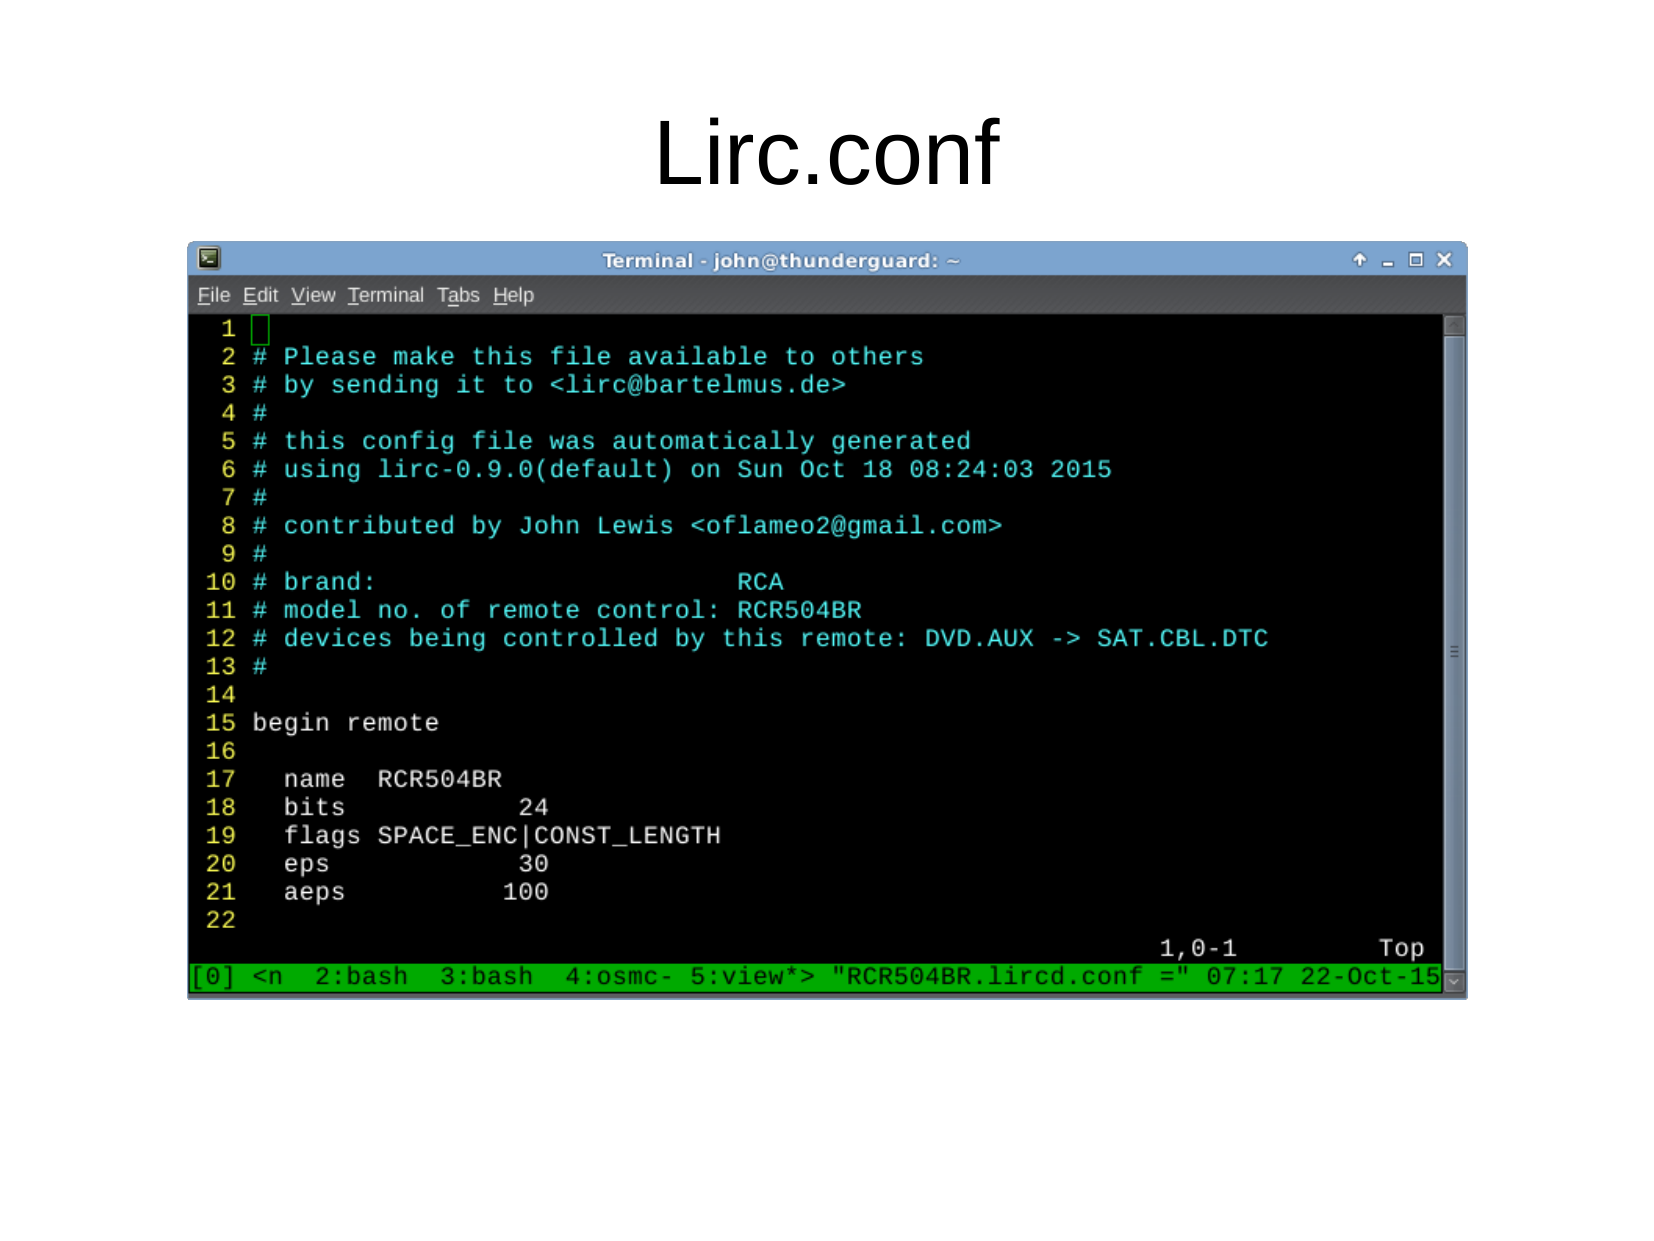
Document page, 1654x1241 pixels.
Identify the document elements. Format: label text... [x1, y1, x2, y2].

picture [187, 241, 1468, 1000]
title Lirc.conf [82, 49, 1571, 257]
